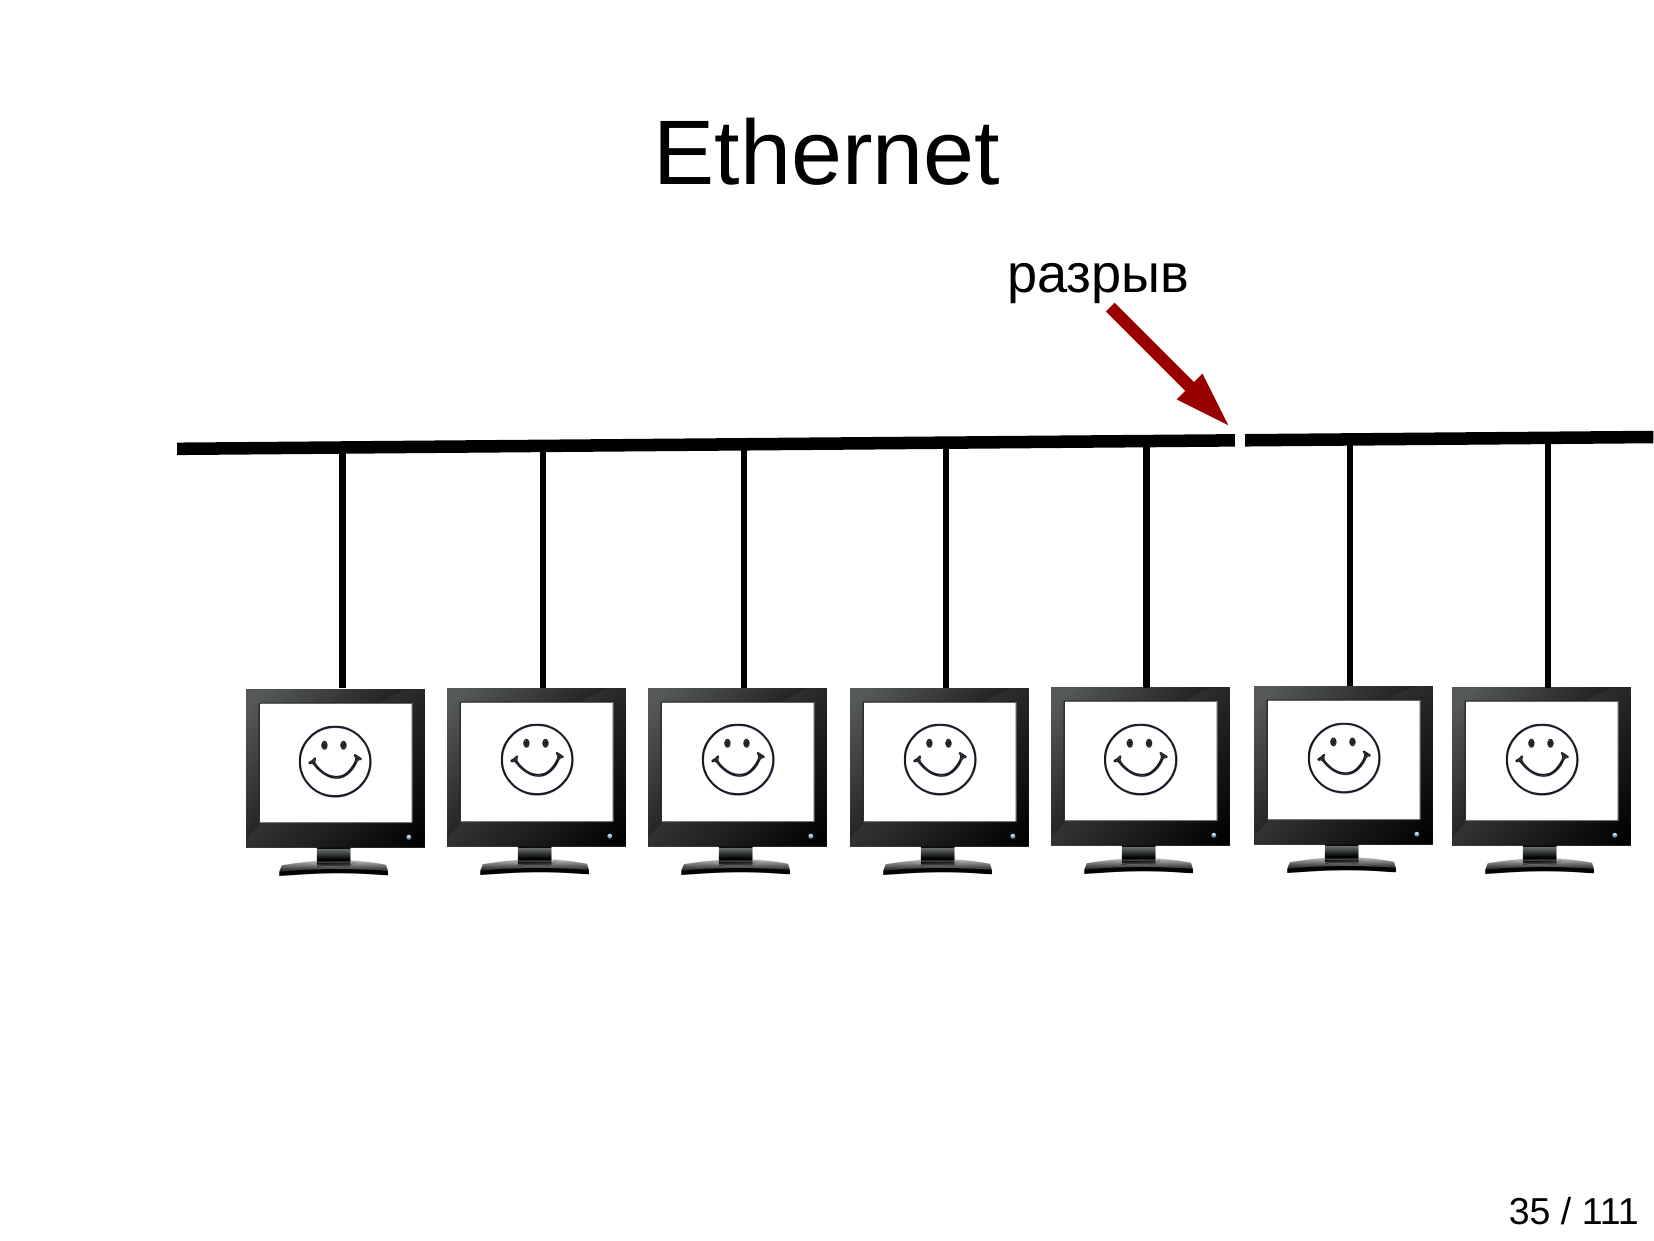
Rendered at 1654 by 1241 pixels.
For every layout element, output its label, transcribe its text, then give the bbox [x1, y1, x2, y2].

text_box [475, 704, 594, 794]
text_box [1078, 703, 1198, 794]
picture [648, 688, 827, 875]
text_box <number> / 111 [1380, 1183, 1654, 1241]
text_box [1480, 703, 1599, 794]
picture [1452, 687, 1631, 875]
picture [1254, 686, 1433, 873]
picture [1051, 687, 1230, 875]
picture [246, 689, 425, 876]
text_box [877, 704, 997, 794]
text_box [676, 704, 795, 794]
text_box разрыв [992, 236, 1205, 312]
title Ethernet [82, 49, 1571, 257]
picture [850, 688, 1029, 875]
text_box [273, 705, 393, 795]
text_box [1281, 702, 1401, 792]
picture [447, 688, 626, 875]
